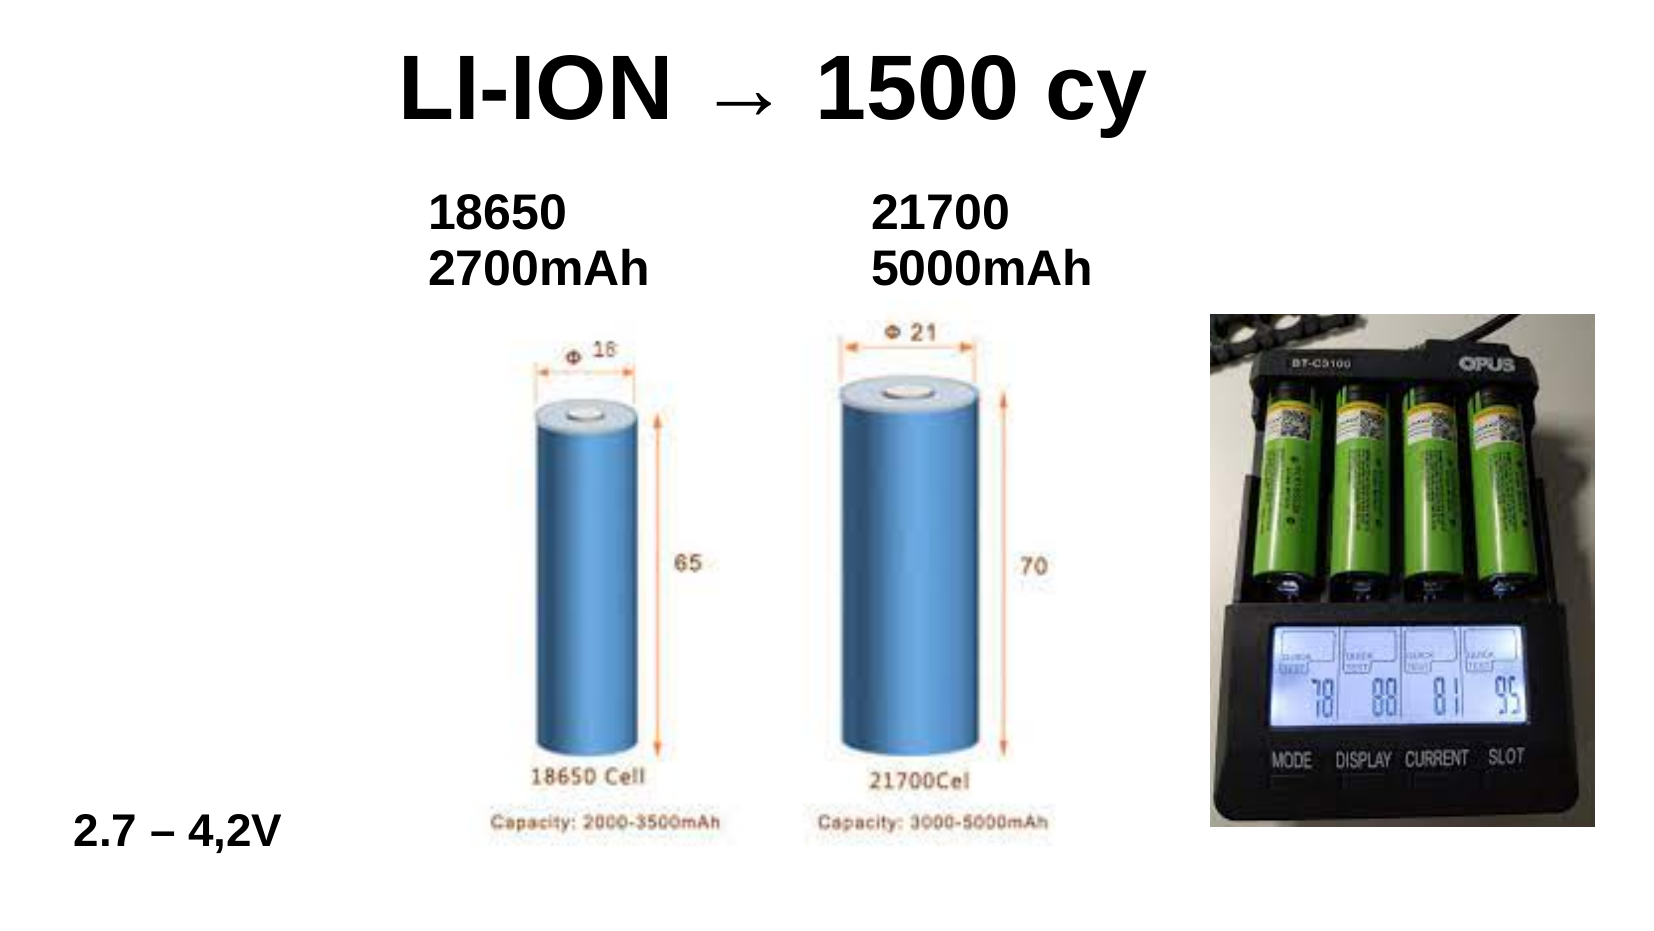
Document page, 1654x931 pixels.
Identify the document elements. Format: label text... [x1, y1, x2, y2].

text_box 21700 5000mAh [856, 177, 1211, 304]
picture [1210, 314, 1595, 827]
text_box 2.7 – 4,2V [59, 797, 325, 864]
text_box LI-ION → 1500 cy [383, 29, 1329, 147]
picture [468, 300, 1093, 857]
text_box 18650 2700mAh [413, 177, 768, 304]
